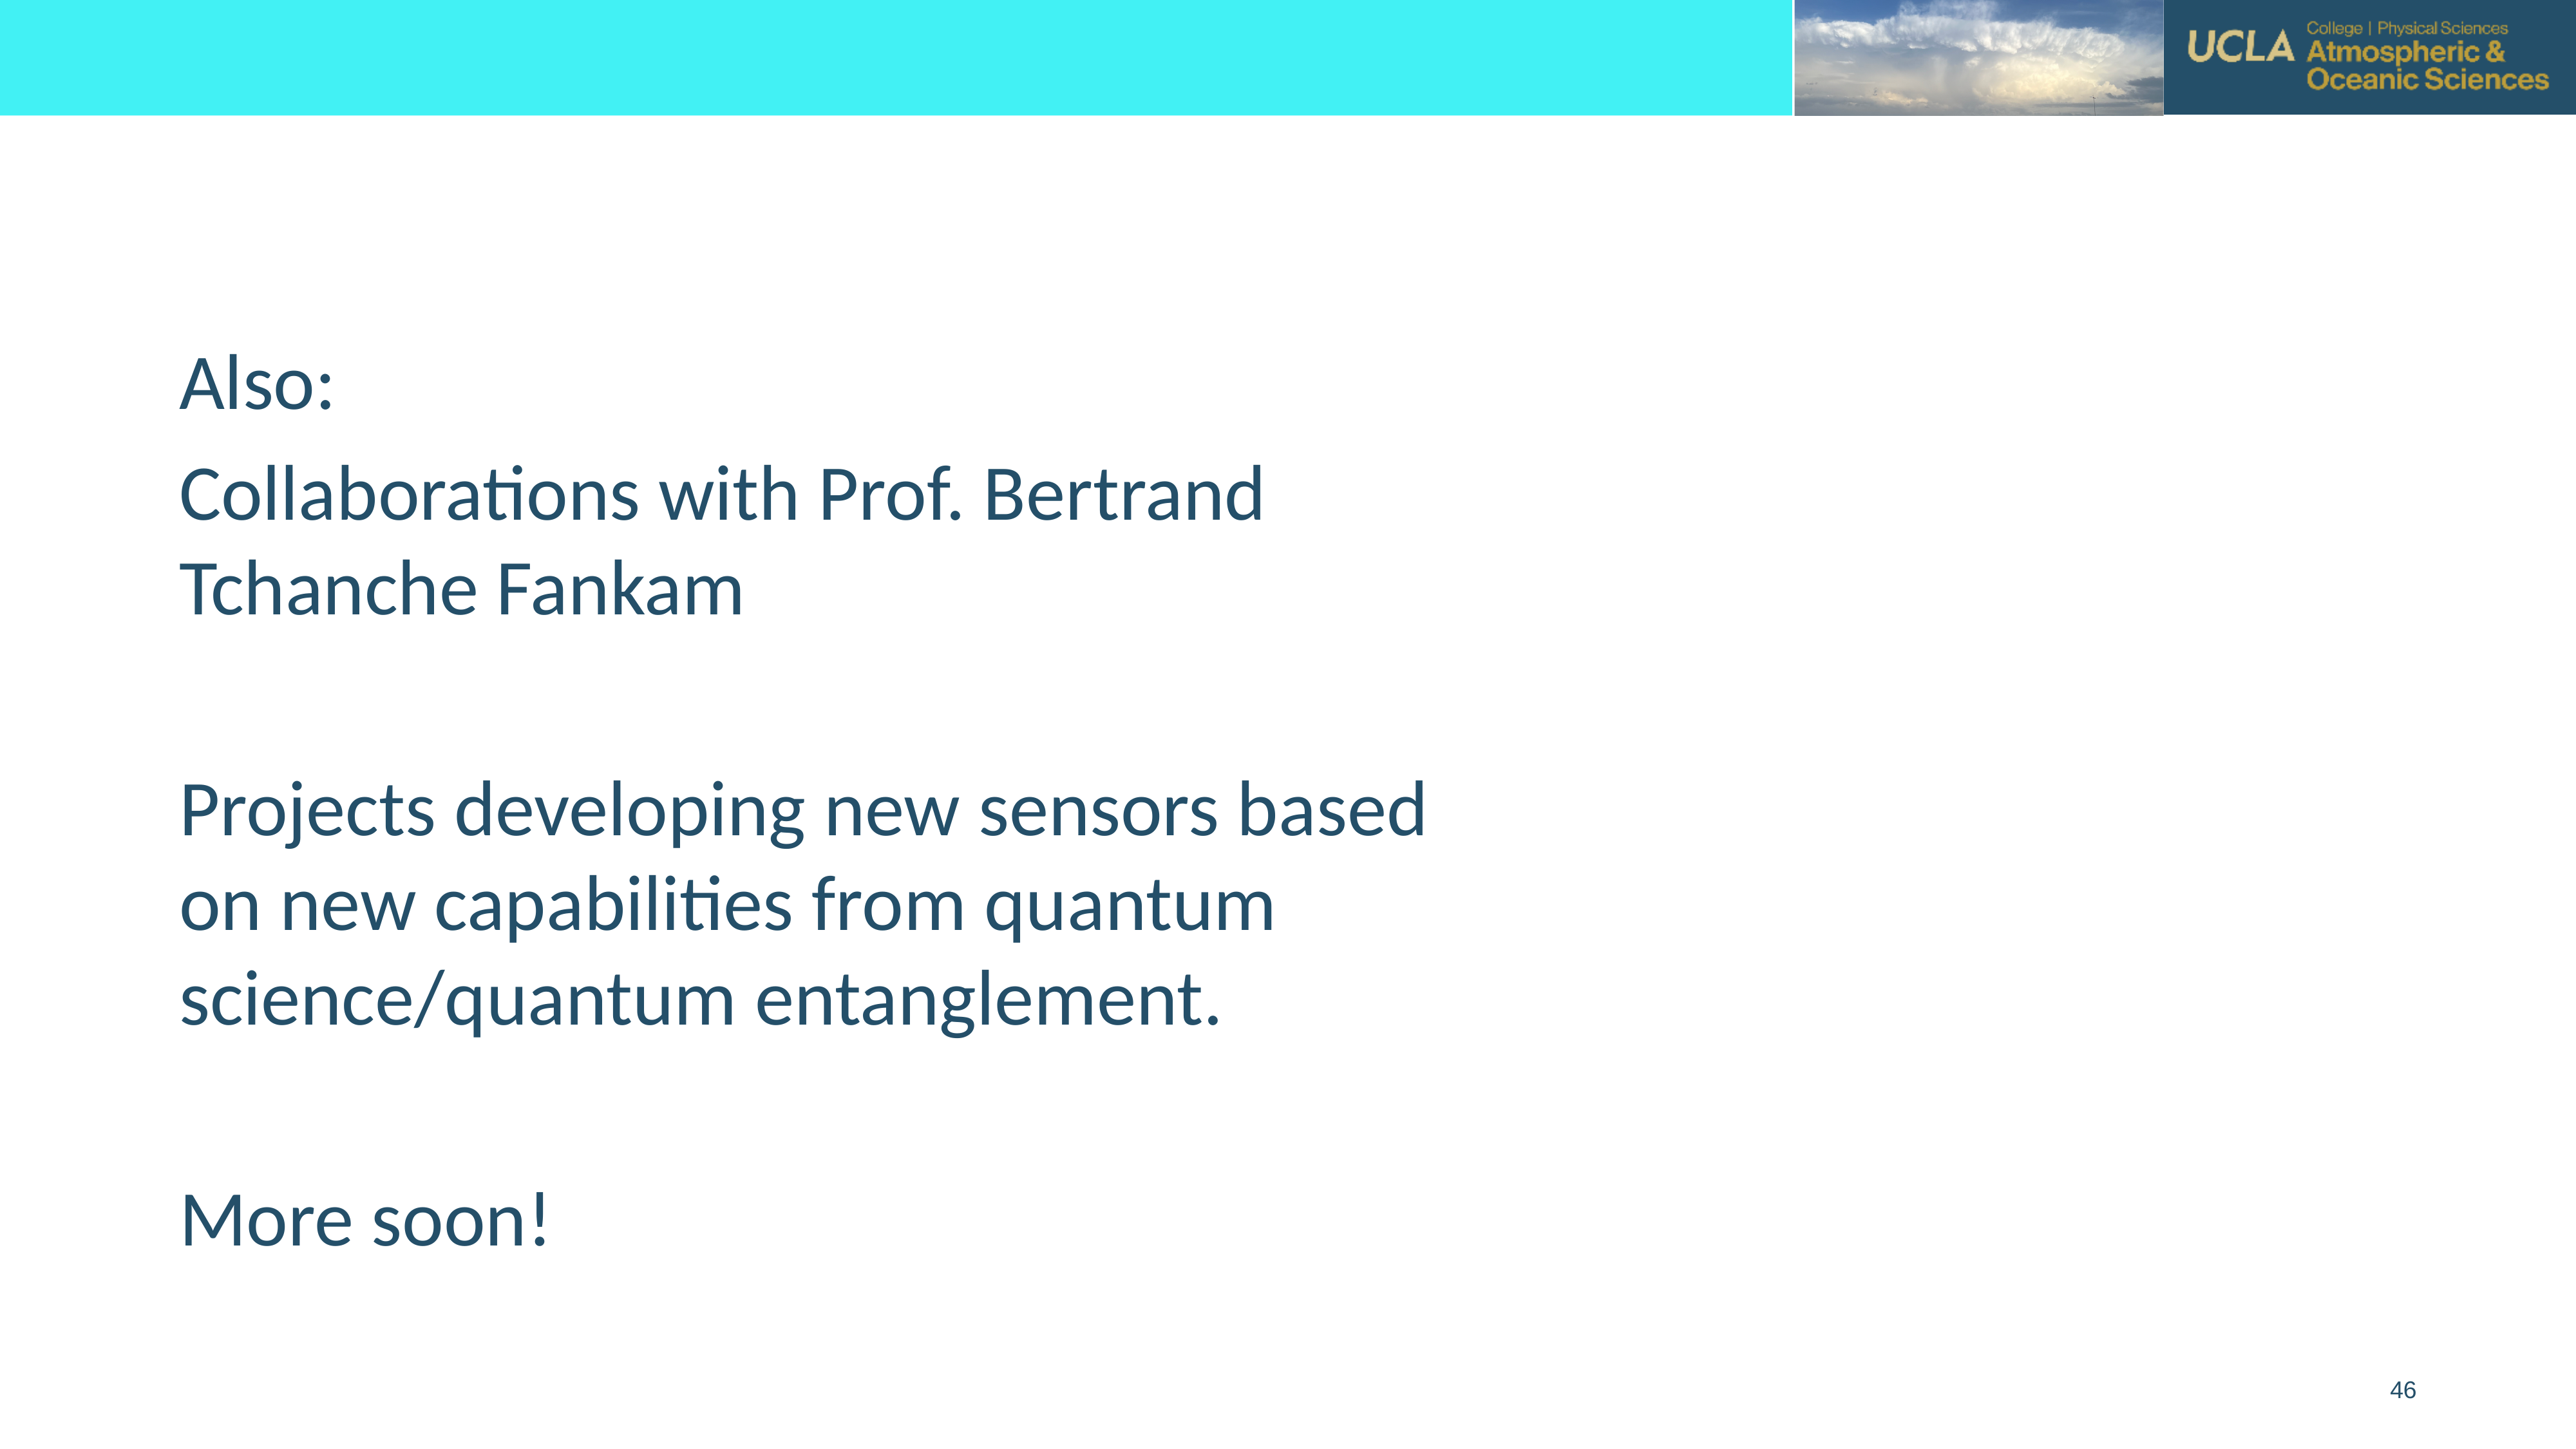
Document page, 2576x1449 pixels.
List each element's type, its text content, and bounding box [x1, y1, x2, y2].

list Also: Collaborations with Prof. Bertrand Tchanche Fankam Projects developing new sensors based on new capabilities from quantum science/quantum entanglement. More soon! [166, 325, 1448, 1368]
picture [1794, 0, 2576, 116]
